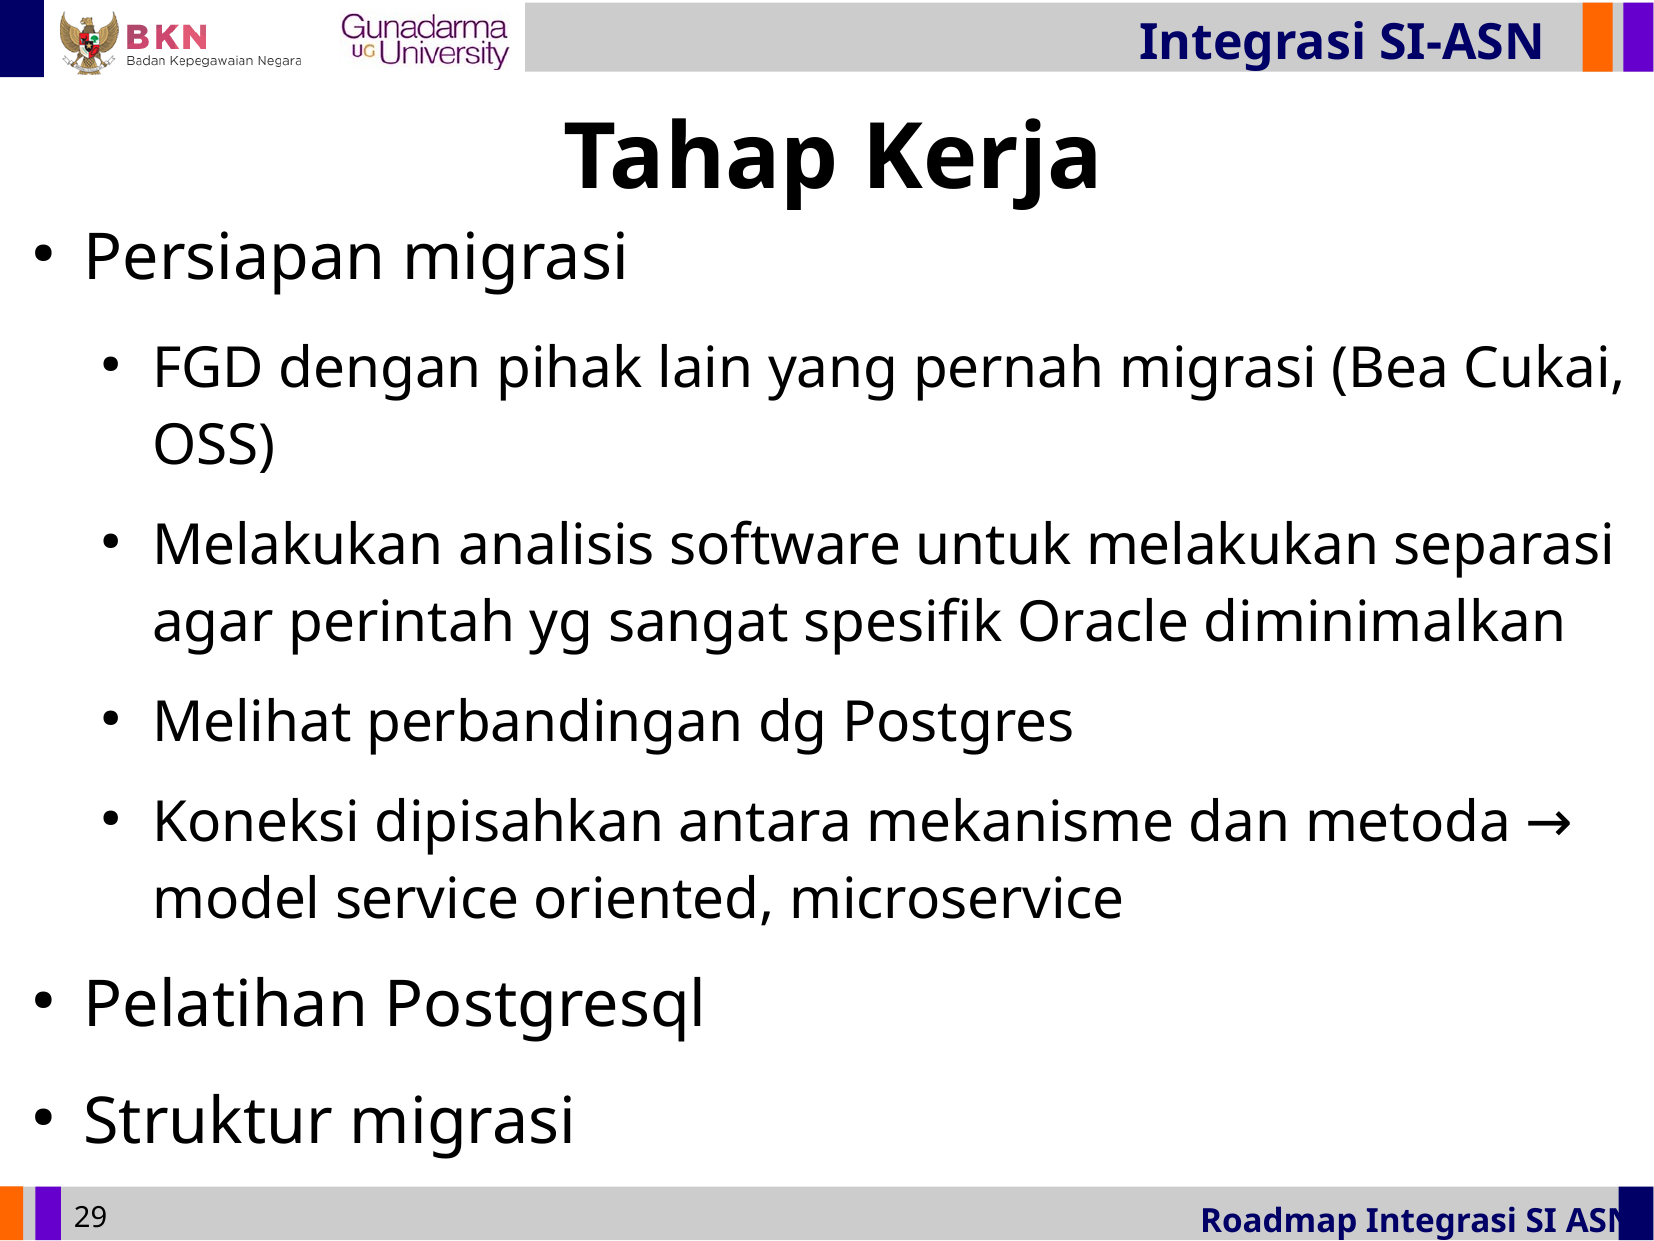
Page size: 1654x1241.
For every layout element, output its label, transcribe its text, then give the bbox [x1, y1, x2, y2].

picture [340, 0, 510, 70]
title Tahap Kerja [77, 90, 1591, 210]
list Persiapan migrasi FGD dengan pihak lain yang pernah migrasi (Bea Cukai, OSS) Melakukan analisis software untuk melakukan separasi agar perintah yg sangat spesifik Oracle diminimalkan Melihat perbandingan dg Postgres Koneksi dipisahkan antara mekanisme dan metoda → model service oriented, microservice Pelatihan Postgresql Struktur migrasi [14, 210, 1630, 1176]
picture [60, 11, 301, 75]
